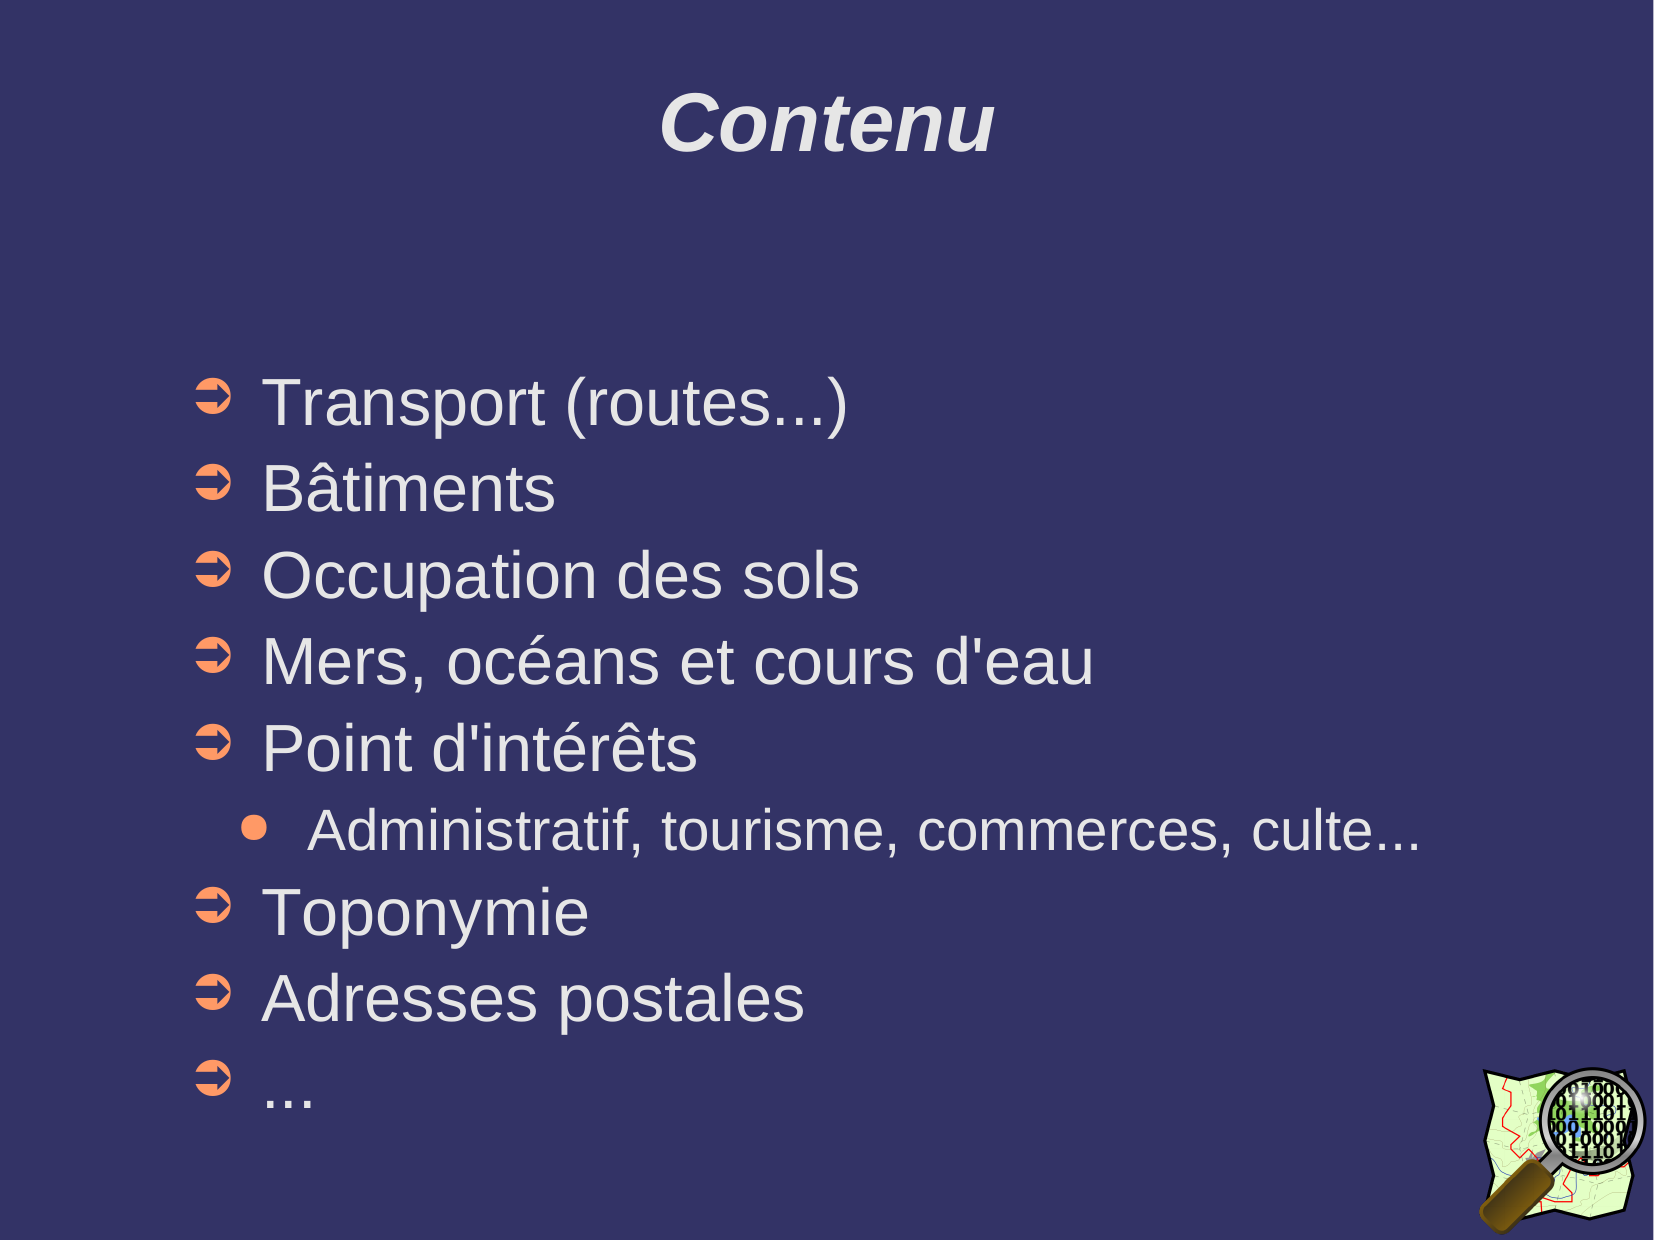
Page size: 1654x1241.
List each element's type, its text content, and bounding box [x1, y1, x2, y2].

picture [1476, 1062, 1650, 1236]
list Transport (routes...) Bâtiments Occupation des sols Mers, océans et cours d'eau Point d'intérêts Administratif, tourisme, commerces, culte... Toponymie Adresses postales ... [178, 364, 1570, 1147]
title Contenu [121, 19, 1534, 227]
